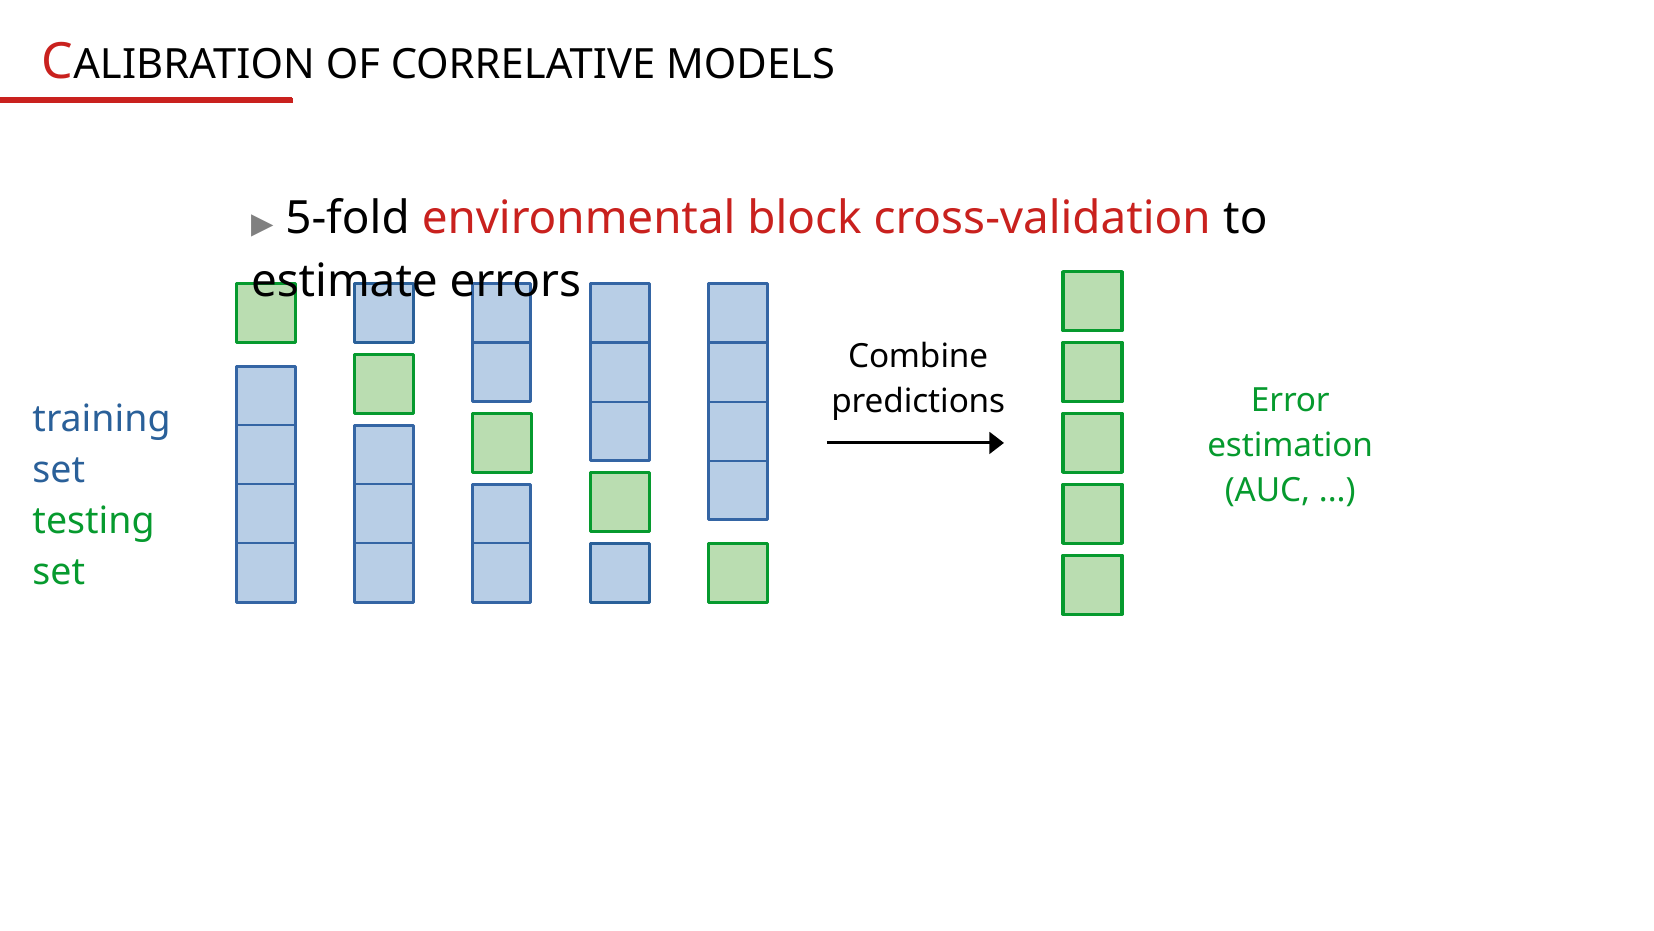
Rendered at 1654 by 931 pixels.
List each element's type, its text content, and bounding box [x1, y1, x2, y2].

text_box [236, 485, 296, 543]
text_box [1062, 555, 1123, 615]
text_box ▶ 5-fold environmental block cross-validation to estimate errors [236, 177, 1418, 255]
text_box [472, 413, 532, 473]
text_box [1062, 271, 1123, 331]
text_box [354, 283, 414, 343]
text_box [1062, 342, 1123, 402]
text_box Combine predictions [785, 324, 1052, 442]
text_box training set testing set [17, 383, 225, 501]
text_box [708, 543, 768, 603]
text_box [472, 344, 531, 402]
text_box [590, 283, 650, 461]
text_box [354, 485, 414, 543]
text_box [472, 283, 531, 341]
text_box [354, 425, 414, 484]
text_box [375, 284, 387, 293]
text_box [236, 283, 296, 343]
text_box [354, 544, 414, 603]
text_box [1062, 413, 1123, 473]
text_box [519, 283, 531, 293]
text_box [708, 283, 768, 520]
text_box [472, 544, 531, 603]
text_box [590, 543, 650, 603]
text_box [354, 354, 414, 414]
text_box [472, 484, 531, 542]
text_box [236, 544, 296, 603]
text_box [590, 472, 650, 532]
text_box CALIBRATION OF CORRELATIVE MODELS [27, 0, 1622, 119]
text_box [236, 366, 296, 425]
text_box Error estimation (AUC, ...) [1157, 385, 1424, 502]
text_box [236, 426, 296, 484]
text_box [1062, 484, 1123, 544]
